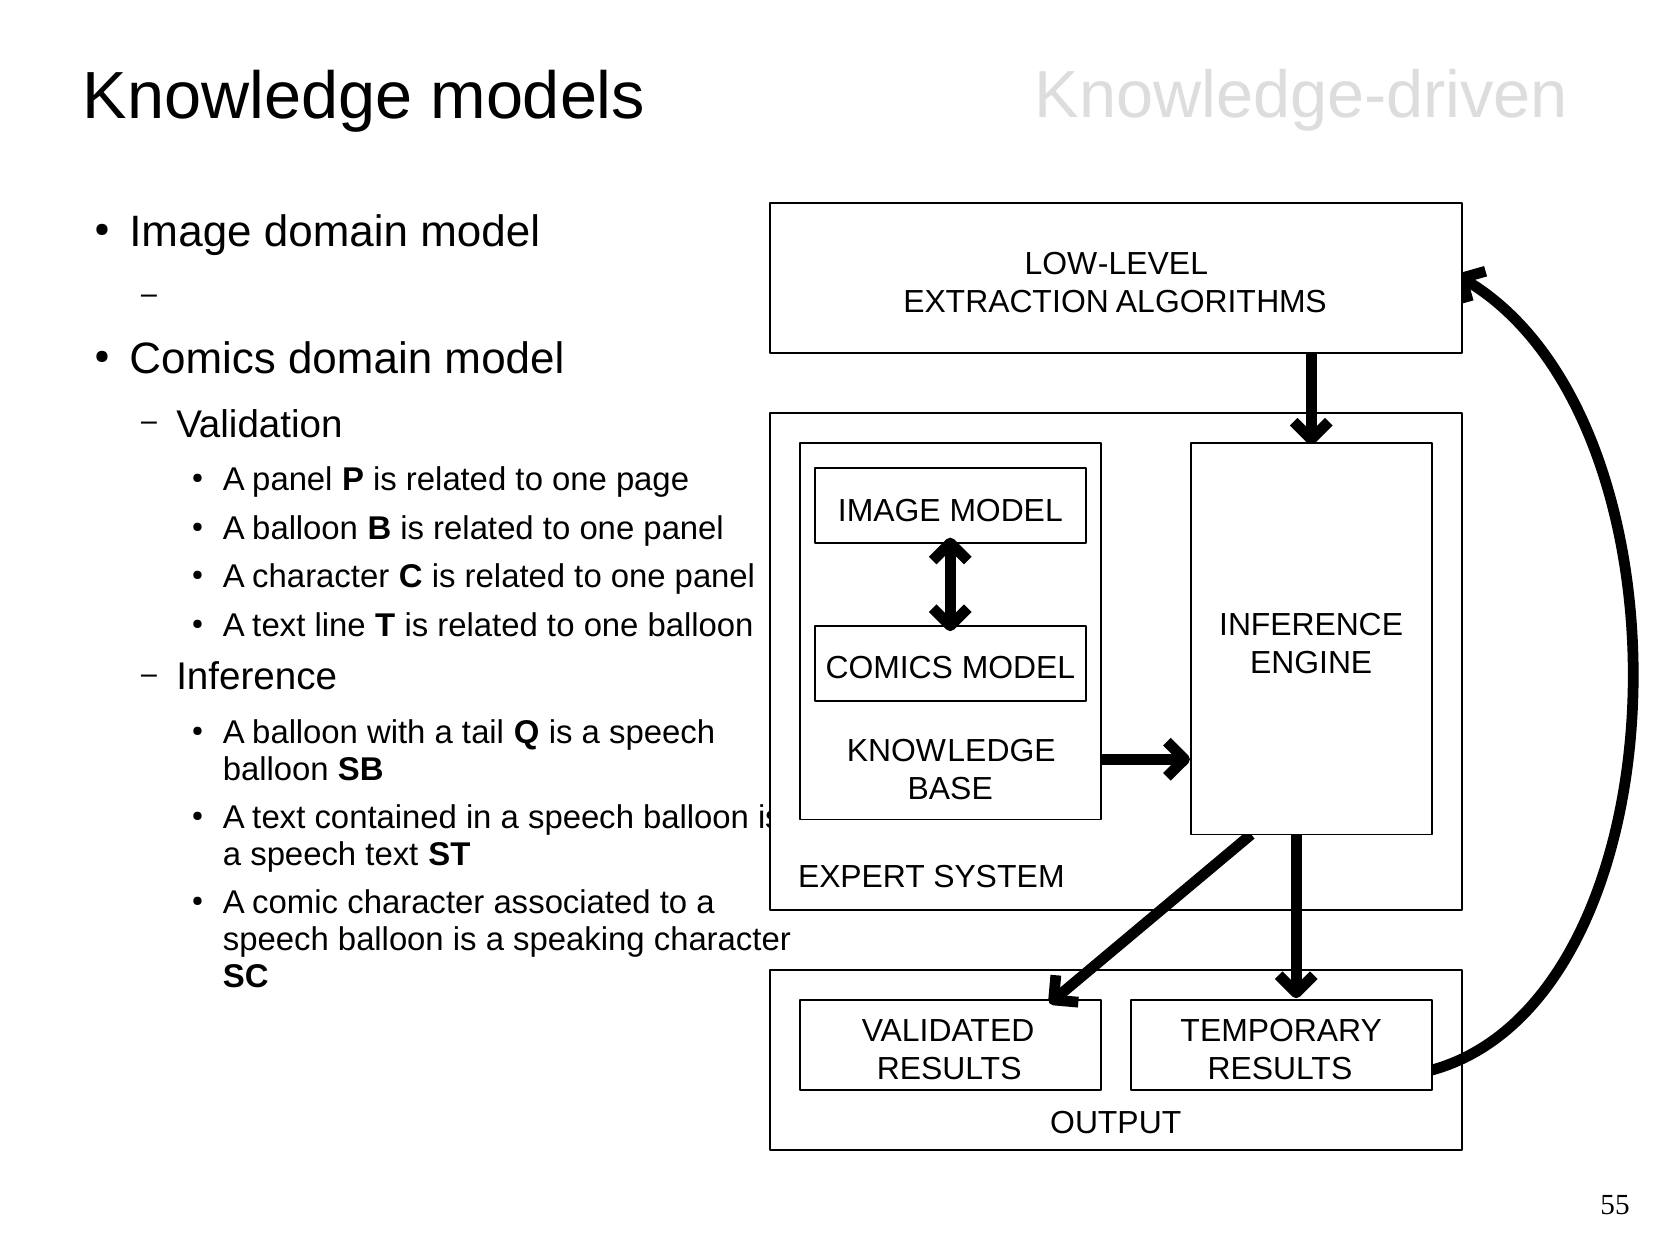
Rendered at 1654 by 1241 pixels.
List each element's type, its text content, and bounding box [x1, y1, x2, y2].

list Image domain model Comics domain model Validation A panel P is related to one page A balloon B is related to one panel A character C is related to one panel A text line T is related to one balloon Inference A balloon with a tail Q is a speech balloon SB A text contained in a speech balloon is a speech text ST A comic character associated to a speech balloon is a speaking character SC [82, 206, 767, 1004]
chart [767, 200, 1654, 1178]
title Knowledge models [82, 55, 1571, 136]
